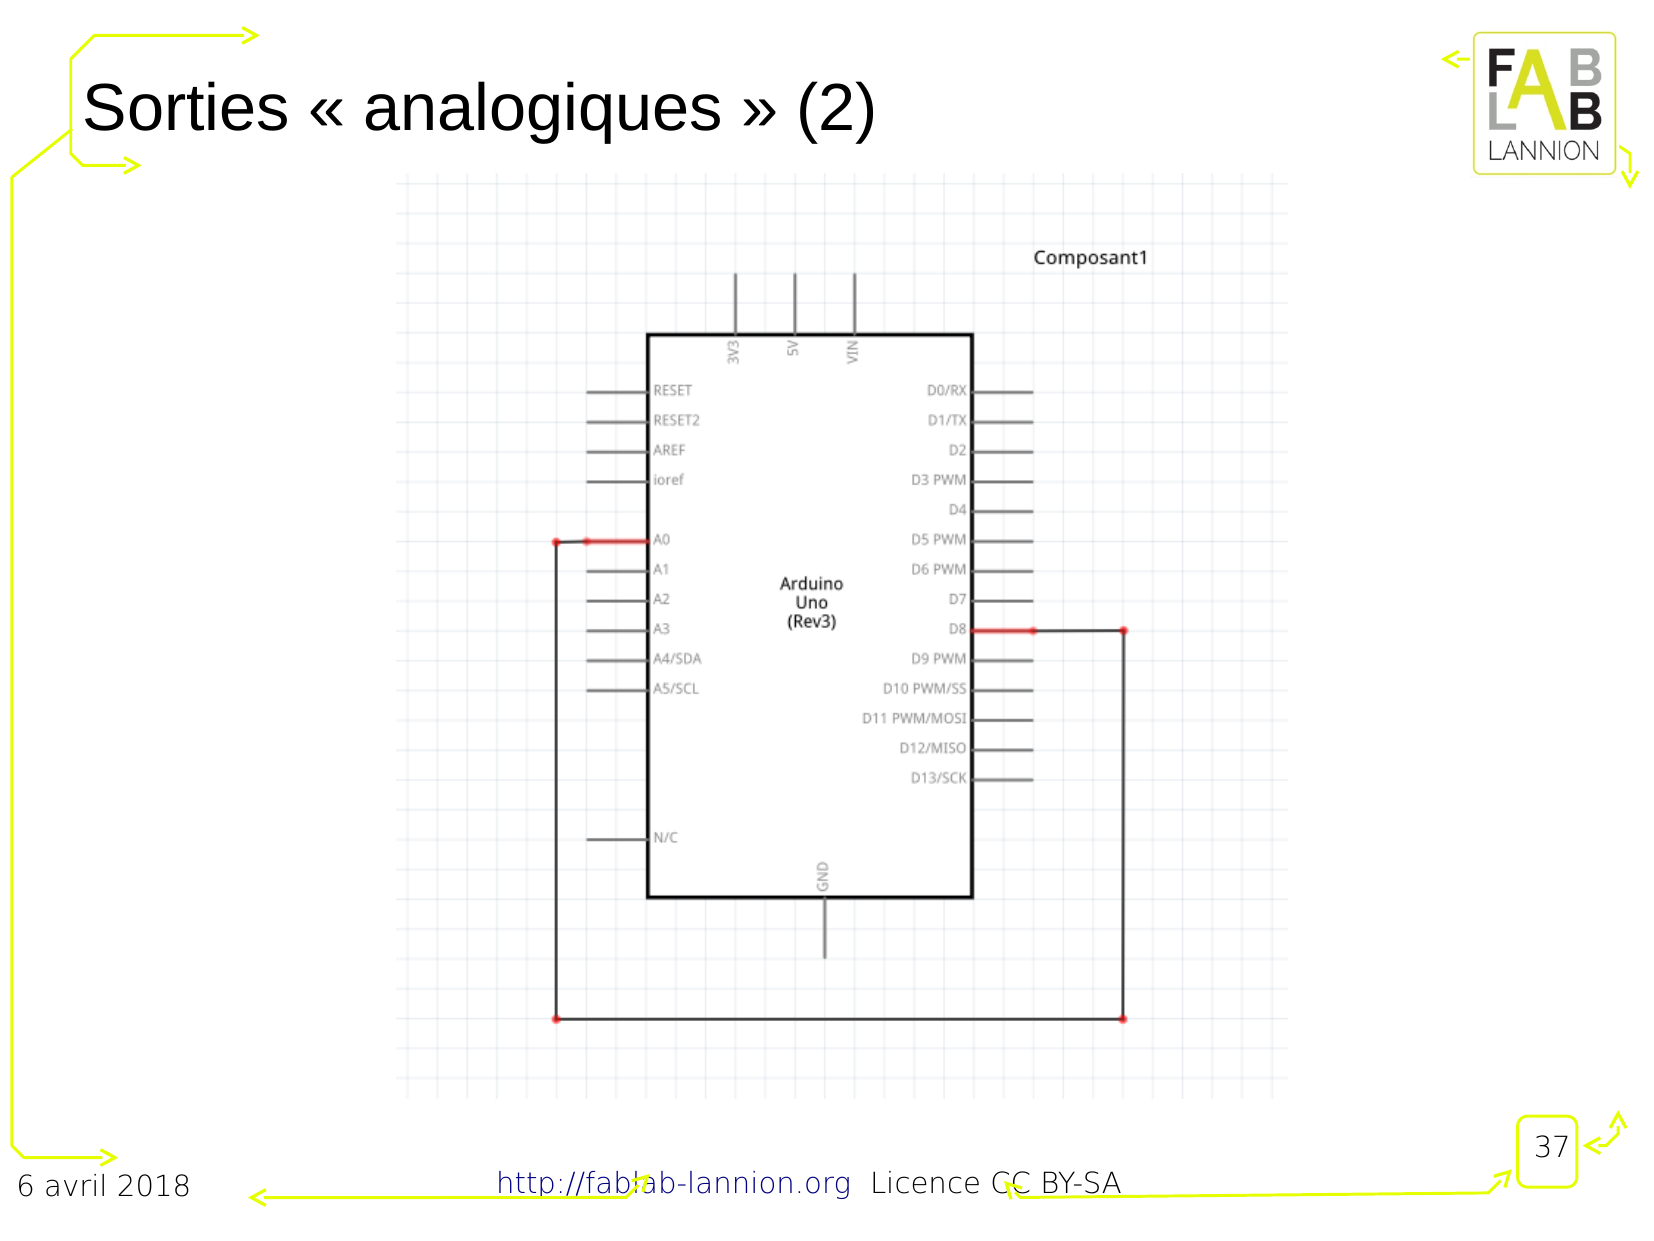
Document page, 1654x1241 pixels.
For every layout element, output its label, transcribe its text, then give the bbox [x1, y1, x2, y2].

picture [396, 173, 1288, 1099]
title Sorties « analogiques » (2) [82, 49, 1441, 166]
picture [1470, 29, 1619, 178]
